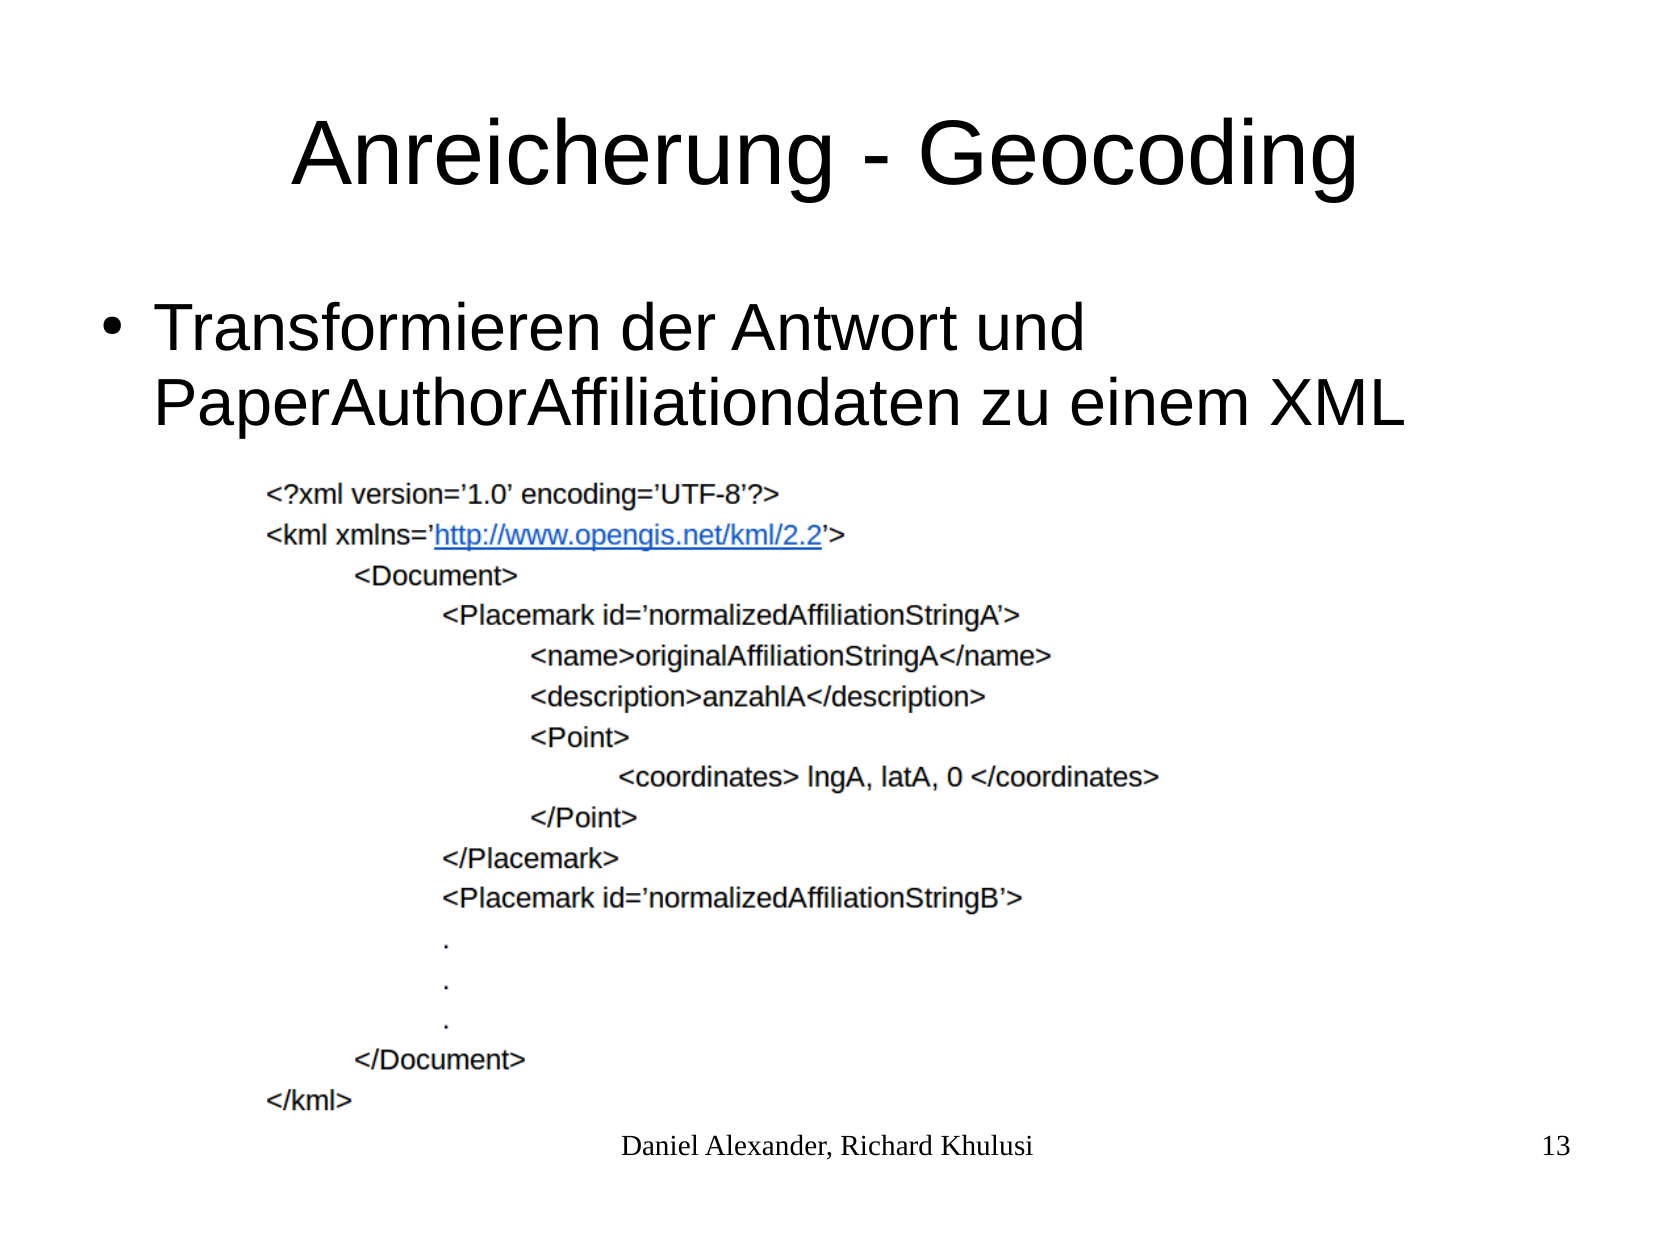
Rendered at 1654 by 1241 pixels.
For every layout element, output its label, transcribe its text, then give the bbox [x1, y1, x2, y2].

title Anreicherung - Geocoding [82, 49, 1571, 257]
list Transformieren der Antwort und PaperAuthorAffiliationdaten zu einem XML [82, 290, 1571, 1010]
picture [245, 454, 1453, 1134]
